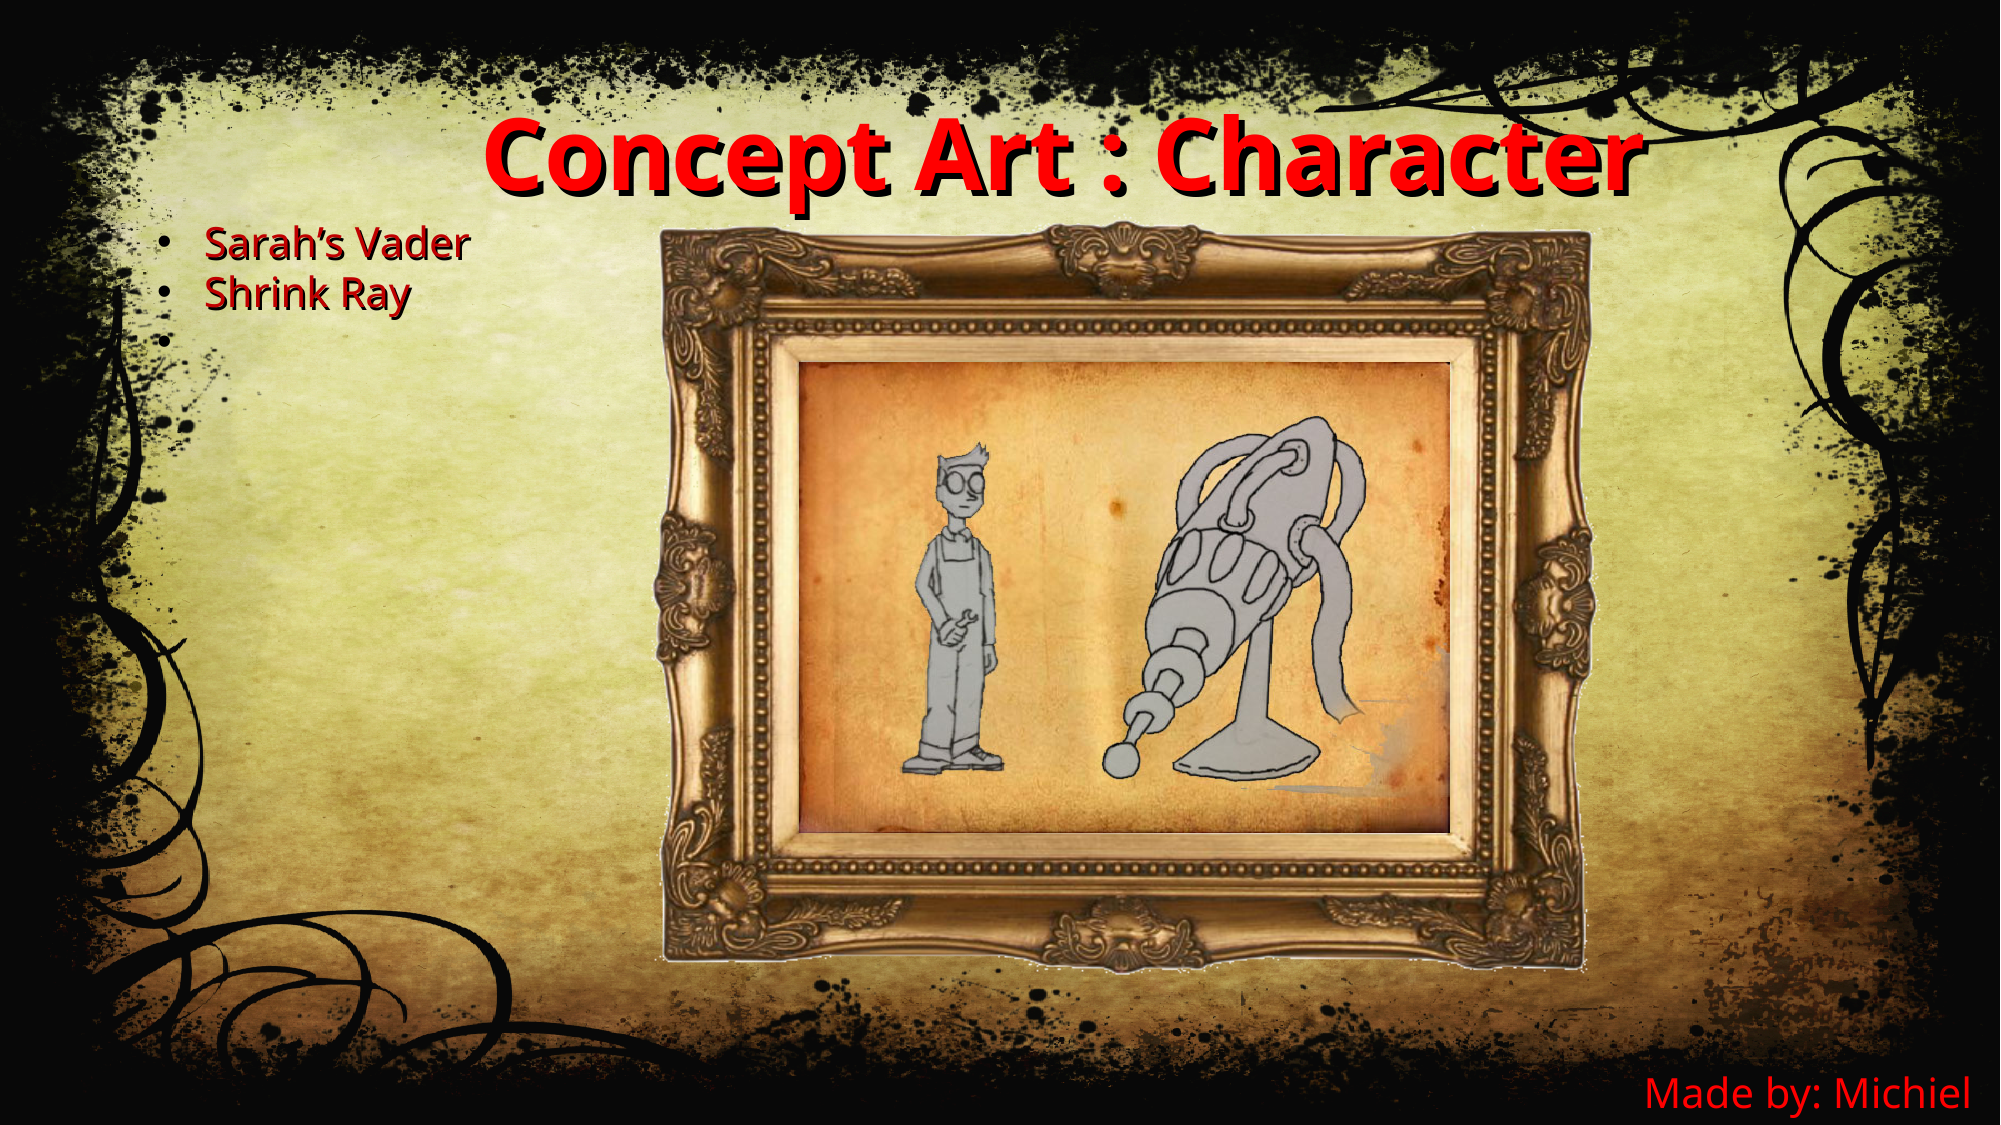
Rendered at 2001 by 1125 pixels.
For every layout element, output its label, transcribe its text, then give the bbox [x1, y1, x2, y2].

text_box Made by: Michiel [1628, 1059, 2000, 1125]
text_box Sarah’s Vader Shrink Ray [142, 208, 574, 376]
picture [639, 211, 1602, 978]
title Concept Art : Character [142, 49, 1868, 267]
